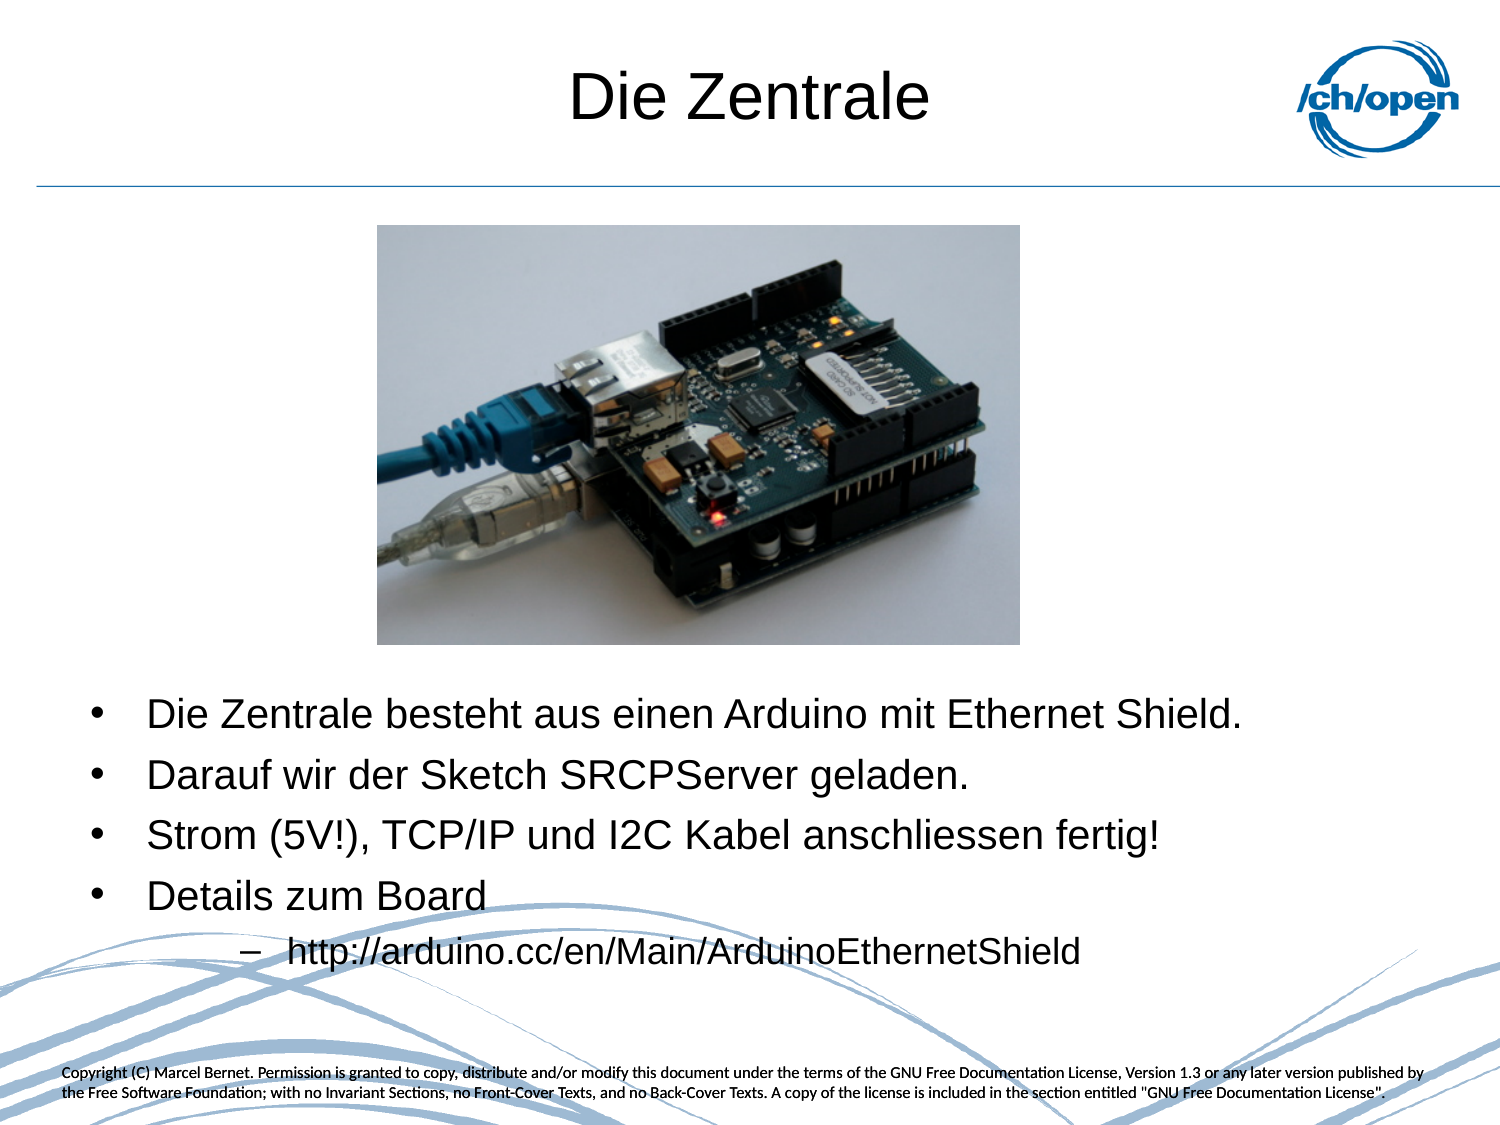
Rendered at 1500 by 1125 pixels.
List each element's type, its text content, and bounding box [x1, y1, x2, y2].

text_box Copyright (C) Marcel Bernet. Permission is granted to copy, distribute and/or modify this document under the terms of the GNU Free Documentation License, Version 1.3 or any later version published by the Free Software Foundation; with no Invariant Sections, no Front-Cover Texts, and no Back-Cover Texts. A copy of the license is included in the section entitled "GNU Free Documentation License". [46, 1054, 1454, 1111]
list Die Zentrale besteht aus einen Arduino mit Ethernet Shield. Darauf wir der Sketch SRCPServer geladen. Strom (5V!), TCP/IP und I2C Kabel anschliessen fertig! Details zum Board http://arduino.cc/en/Main/ArduinoEthernetShield [75, 679, 1426, 1005]
title Die Zentrale [75, 45, 1426, 165]
picture [377, 225, 1020, 645]
